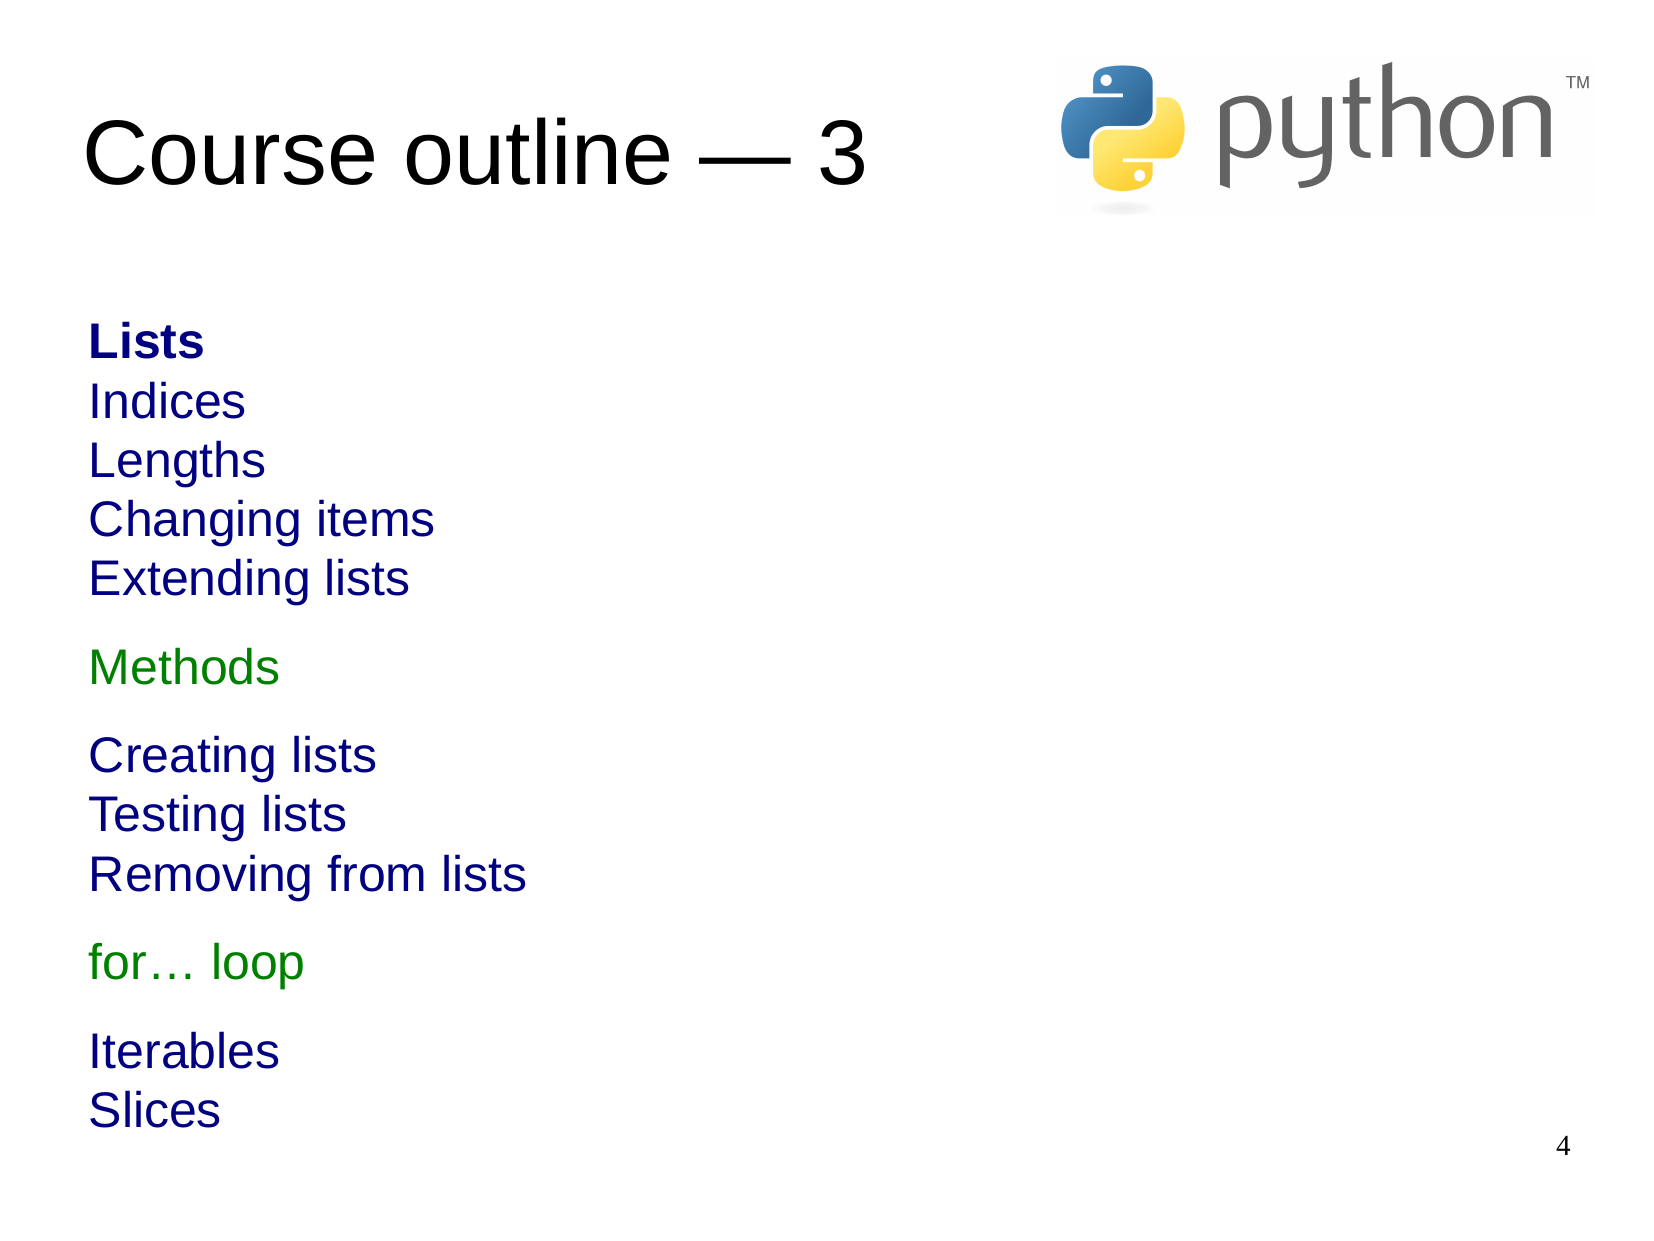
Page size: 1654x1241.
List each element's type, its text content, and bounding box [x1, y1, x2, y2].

text_box Changing items [83, 485, 443, 553]
text_box Lists [82, 307, 212, 376]
text_box Creating lists [83, 721, 385, 790]
picture [1055, 58, 1595, 219]
text_box Slices [83, 1076, 229, 1144]
text_box Lengths [83, 426, 274, 485]
text_box Methods [83, 633, 287, 701]
text_box Removing from lists [83, 839, 535, 908]
text_box Iterables [83, 1016, 287, 1085]
text_box Extending lists [83, 544, 418, 612]
text_box for… loop [83, 928, 312, 997]
text_box Indices [83, 367, 254, 426]
title Course outline ― 3 [82, 49, 1571, 257]
text_box Testing lists [83, 780, 354, 839]
